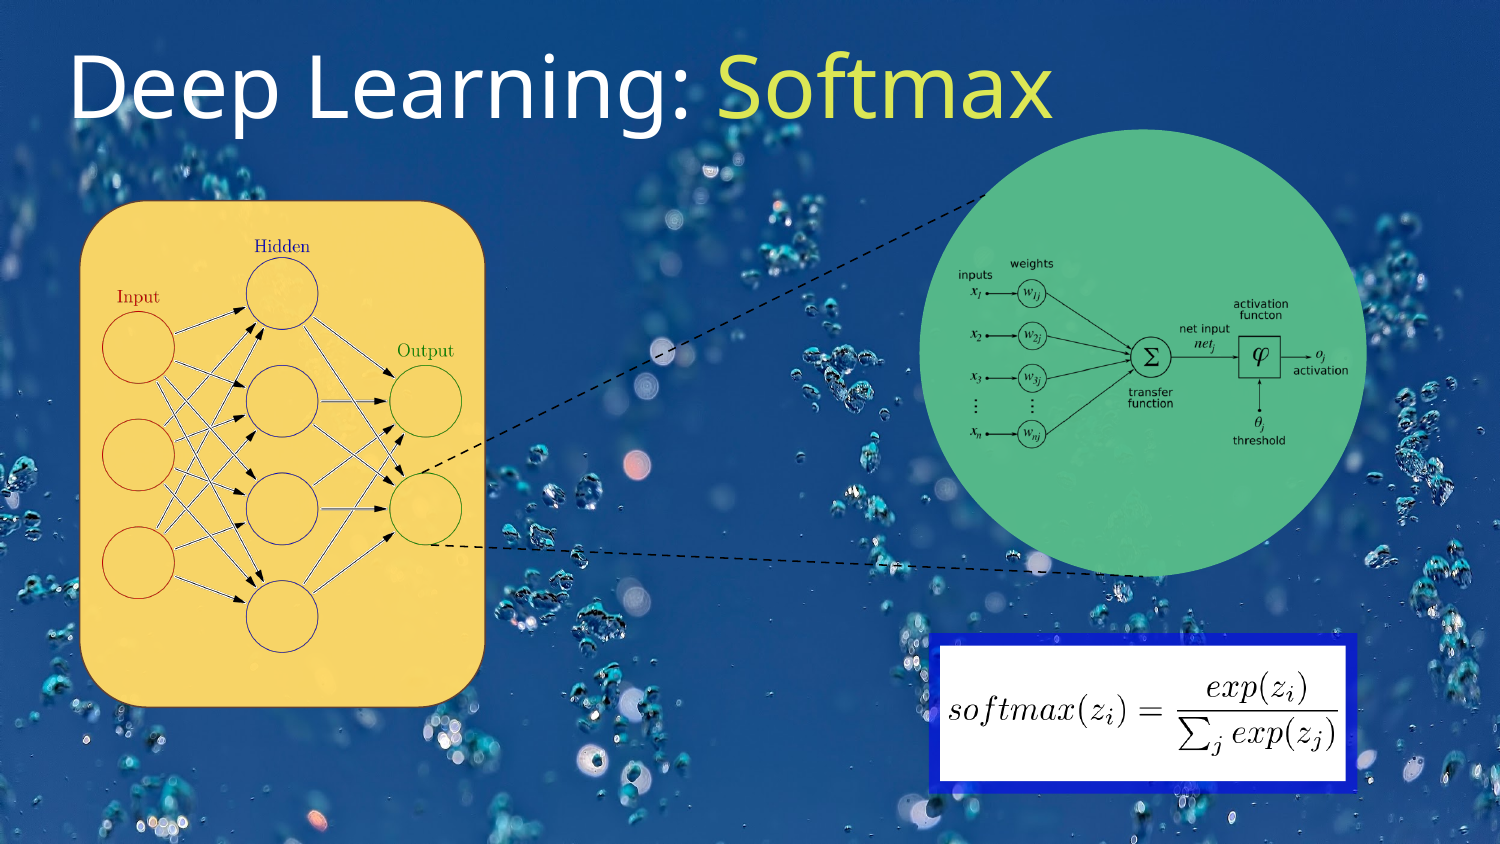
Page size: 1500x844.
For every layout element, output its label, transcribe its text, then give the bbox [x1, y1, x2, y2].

text_box [1358, 291, 1367, 415]
picture [0, 0, 1500, 844]
text_box [79, 200, 486, 708]
text_box [928, 633, 1358, 794]
title Deep Learning: Softmax [51, 14, 1449, 151]
text_box [919, 129, 1345, 577]
